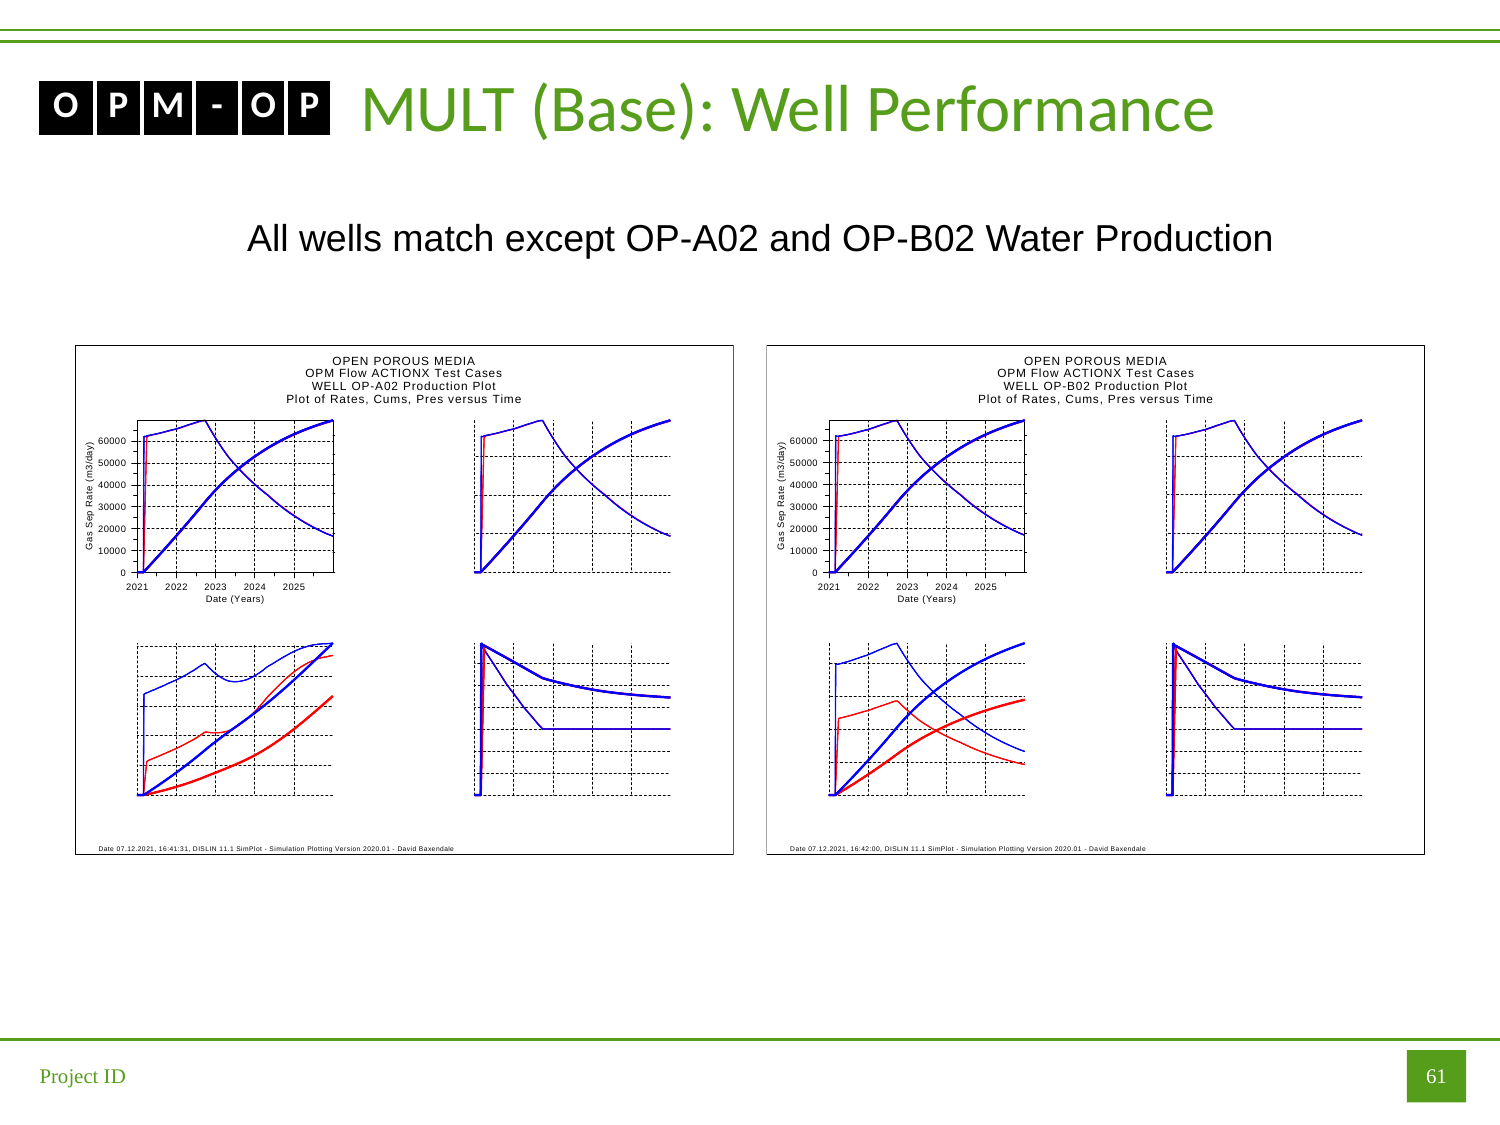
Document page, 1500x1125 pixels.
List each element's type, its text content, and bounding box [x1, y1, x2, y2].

text_box All wells match except OP-A02 and OP-B02 Water Production [98, 210, 1423, 267]
picture [74, 345, 734, 855]
title MULT (Base): Well Performance [360, 77, 1425, 153]
picture [766, 345, 1426, 855]
